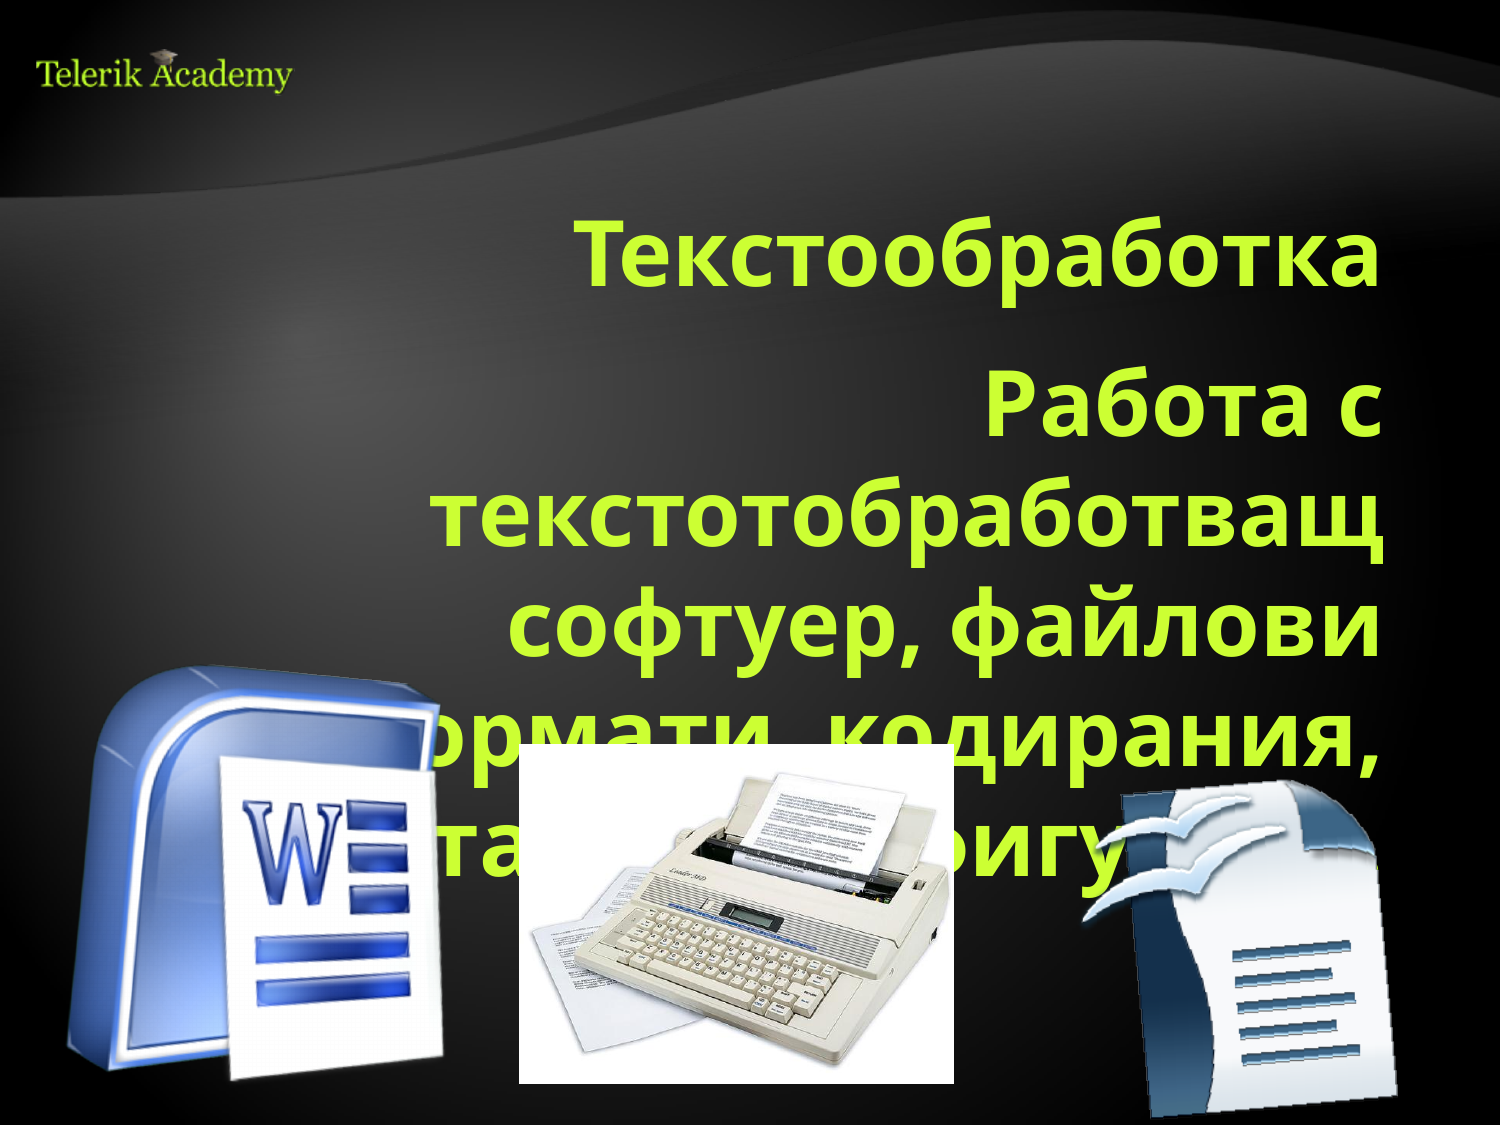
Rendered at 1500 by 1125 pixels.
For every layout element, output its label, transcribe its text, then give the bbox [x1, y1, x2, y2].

picture [0, 0, 1500, 1125]
title Текстообработка [99, 187, 1400, 300]
subtitle Работа с текстотобработващ софтуер, файлови формати, кодирания, текст, таблици, фигури, … [99, 337, 1400, 481]
